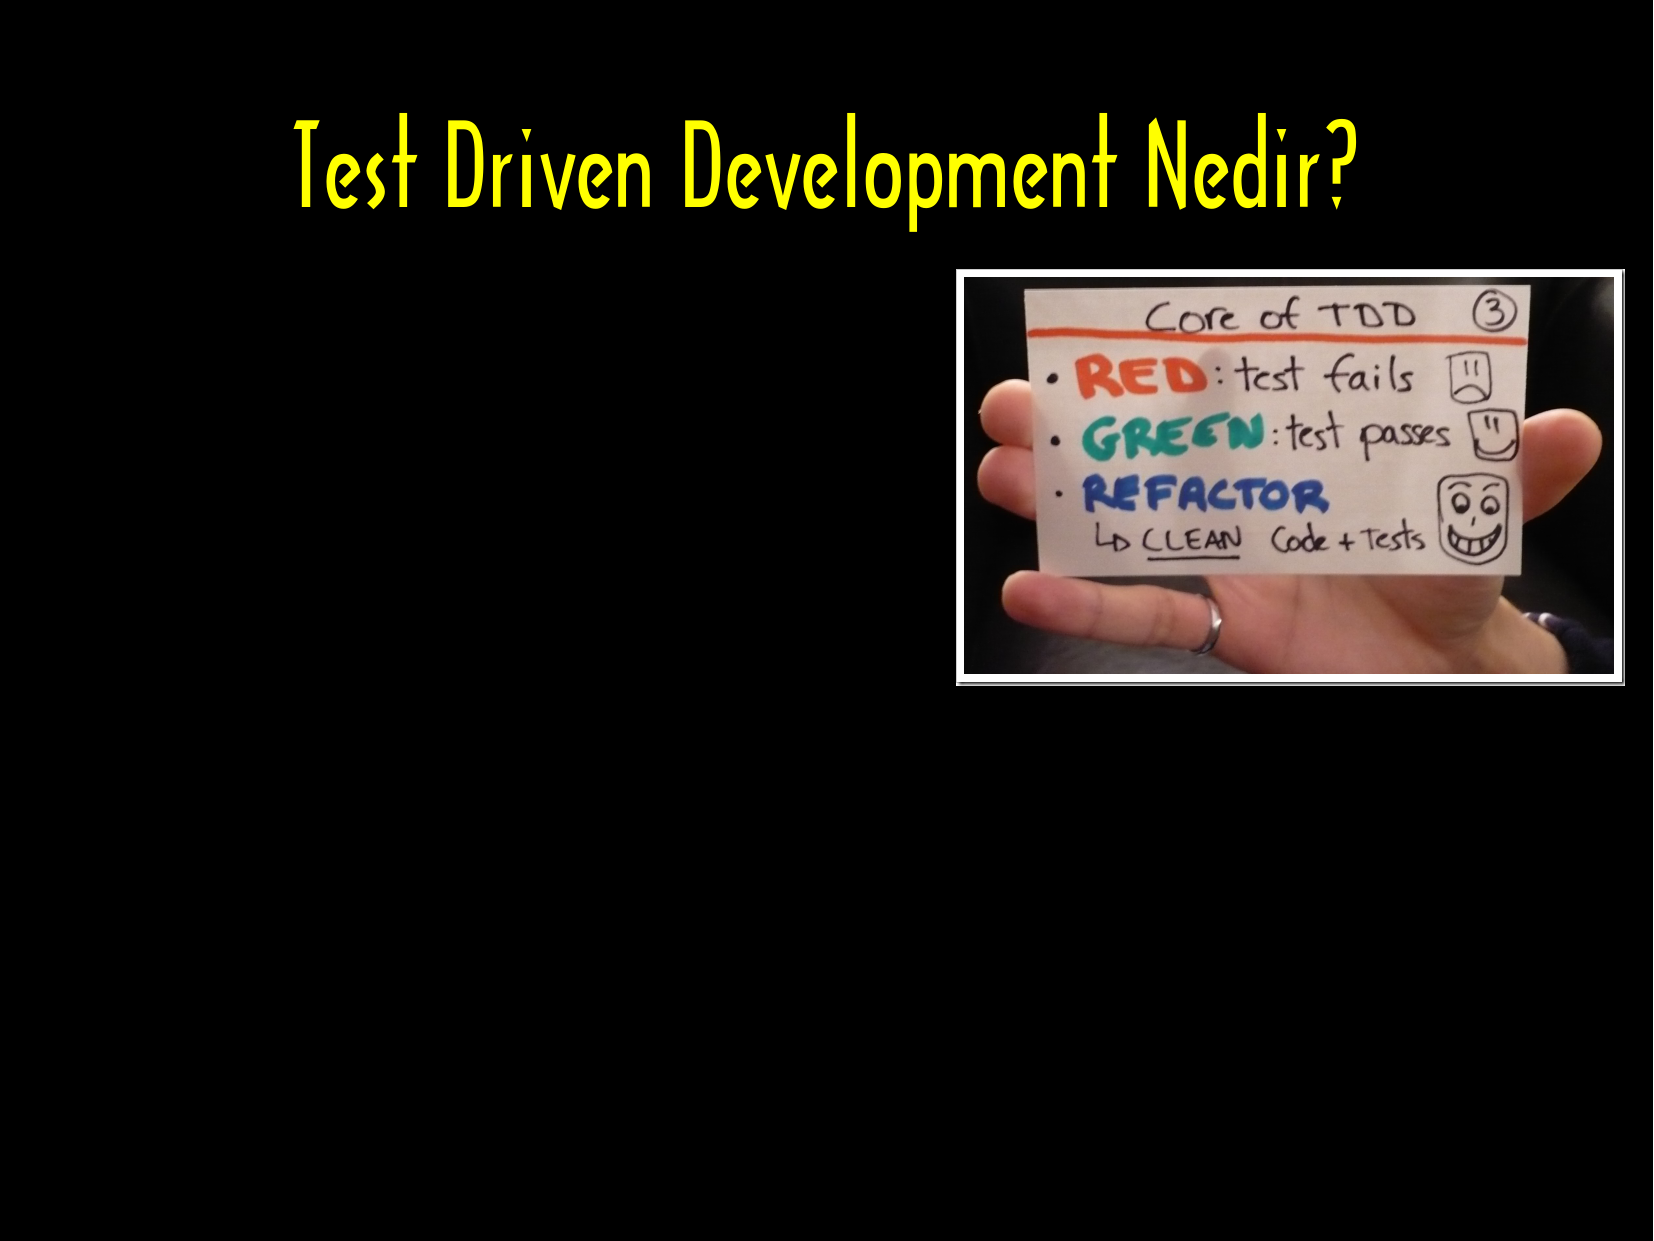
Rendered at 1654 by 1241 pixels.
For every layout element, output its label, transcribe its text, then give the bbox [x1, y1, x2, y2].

text_box Test Driven Development Nedir? [275, 105, 1378, 243]
picture [956, 269, 1625, 686]
